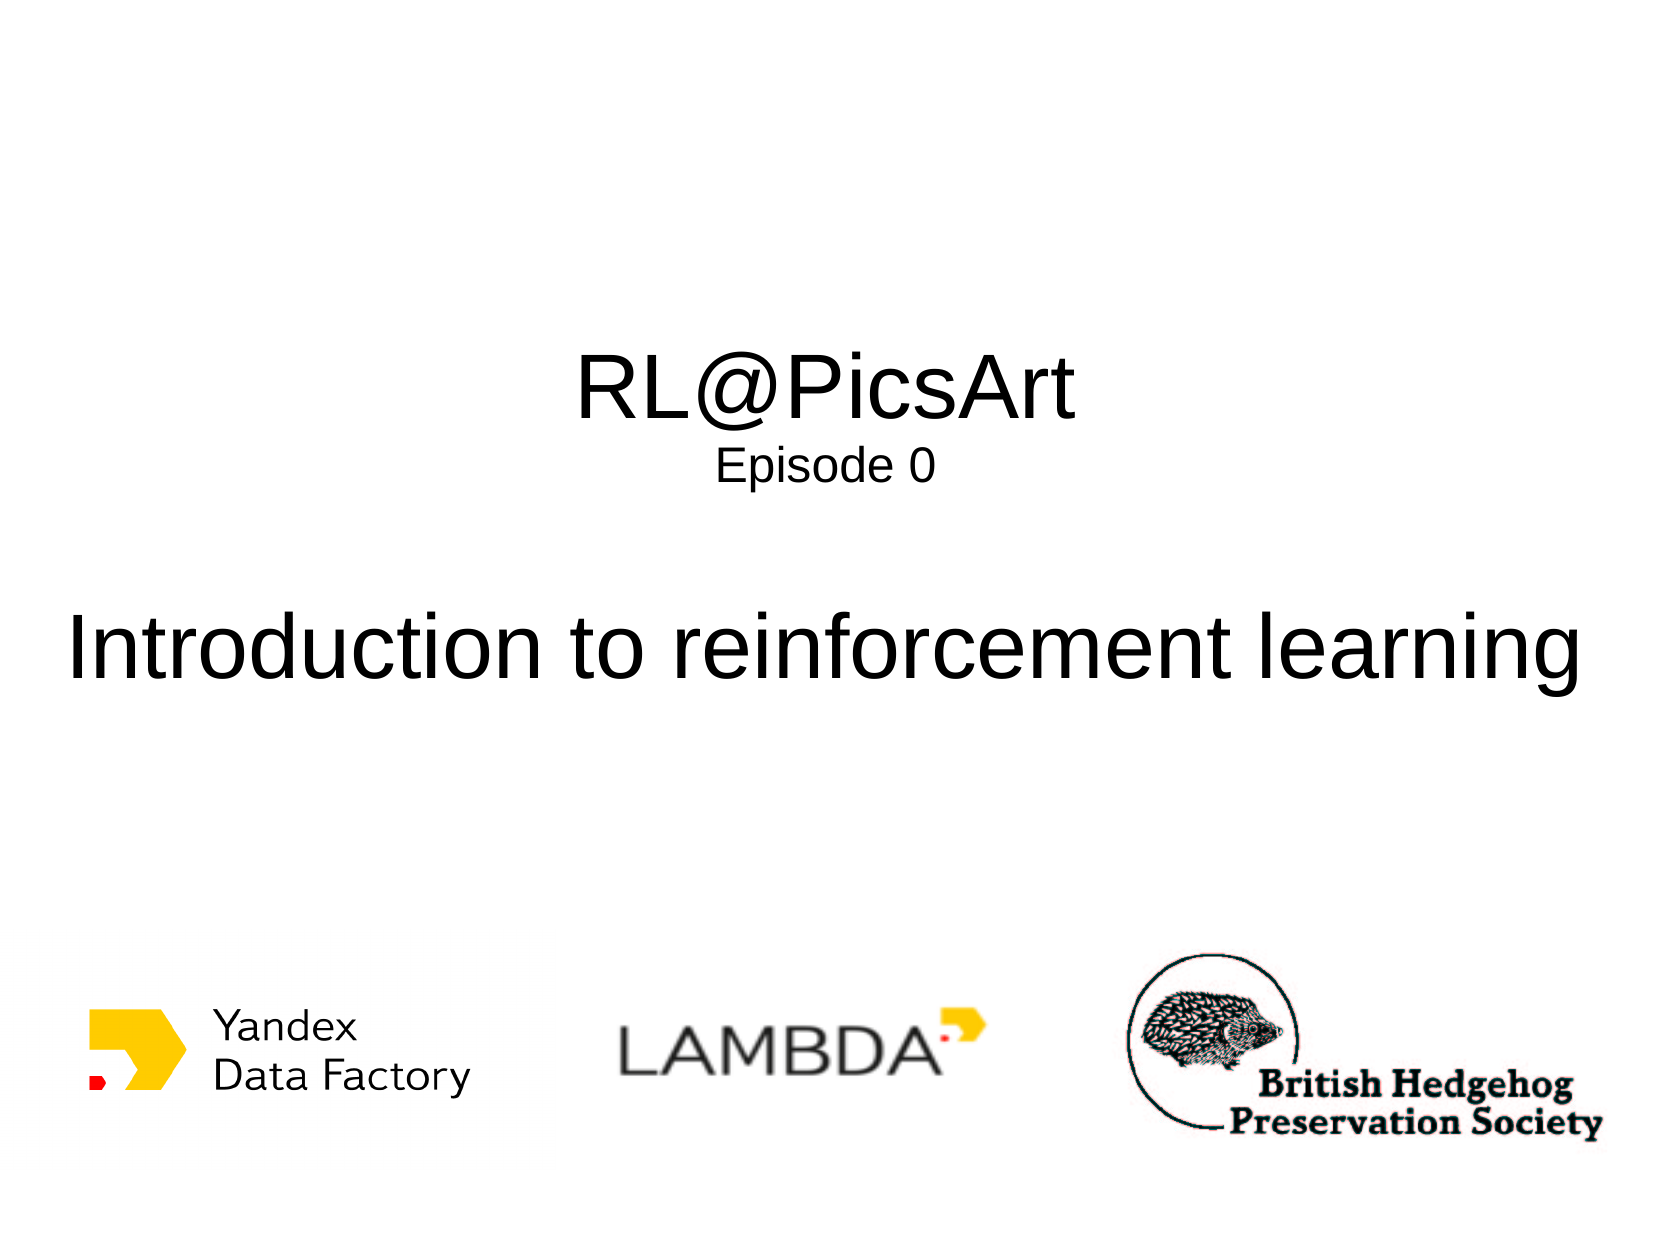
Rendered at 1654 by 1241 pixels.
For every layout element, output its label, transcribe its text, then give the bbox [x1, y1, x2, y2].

text_box RL@PicsArt Episode 0 Introduction to reinforcement learning [0, 311, 1654, 723]
picture [1050, 869, 1654, 1241]
picture [585, 872, 1006, 1213]
picture [0, 929, 556, 1171]
